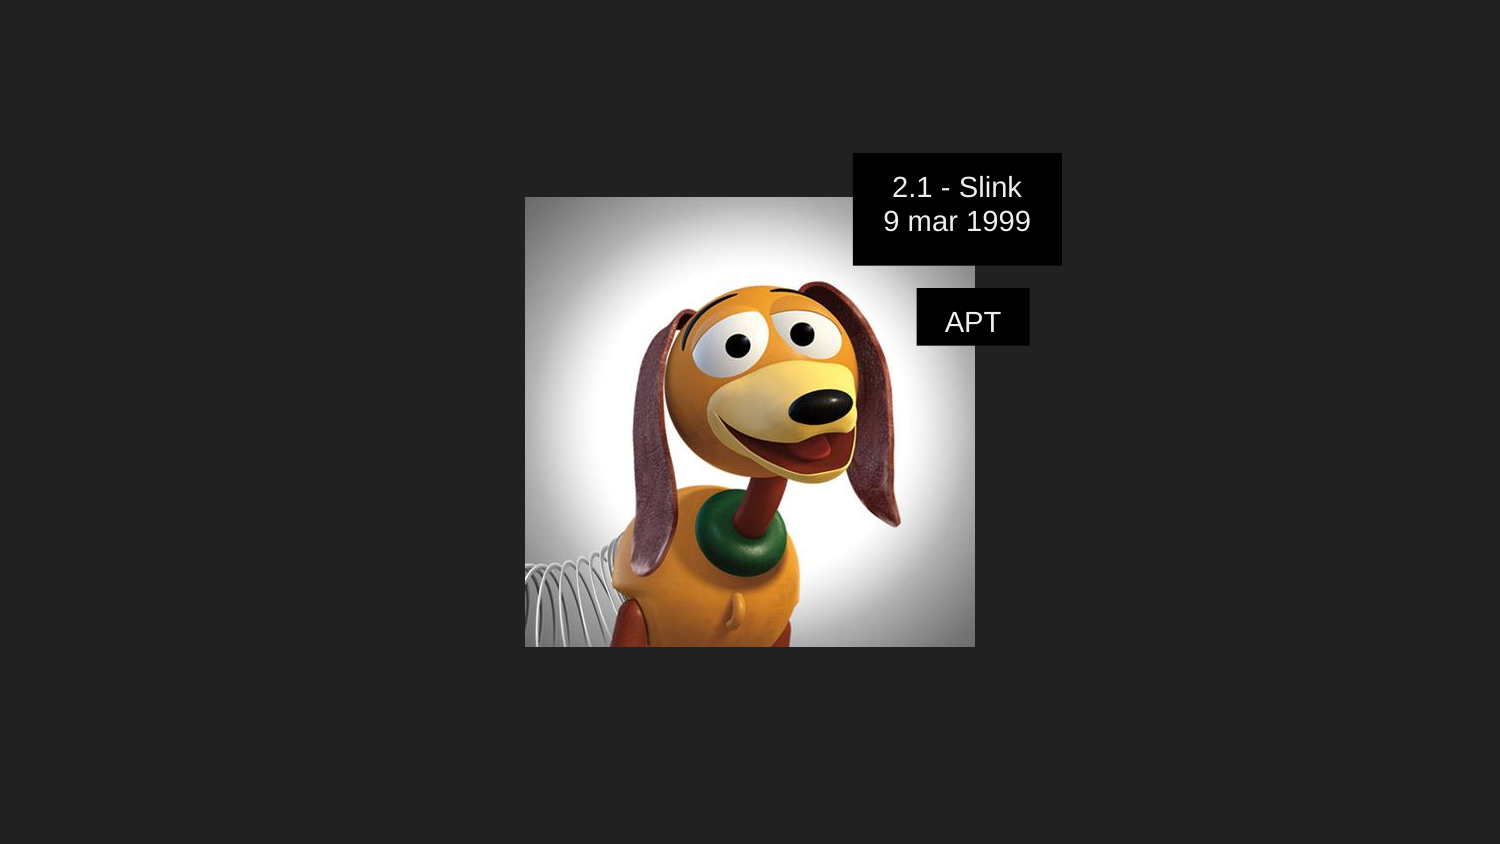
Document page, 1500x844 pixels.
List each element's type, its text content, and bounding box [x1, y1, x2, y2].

picture [525, 197, 975, 647]
text_box 2.1 - Slink 9 mar 1999 [852, 152, 1062, 266]
text_box APT [916, 288, 1030, 346]
